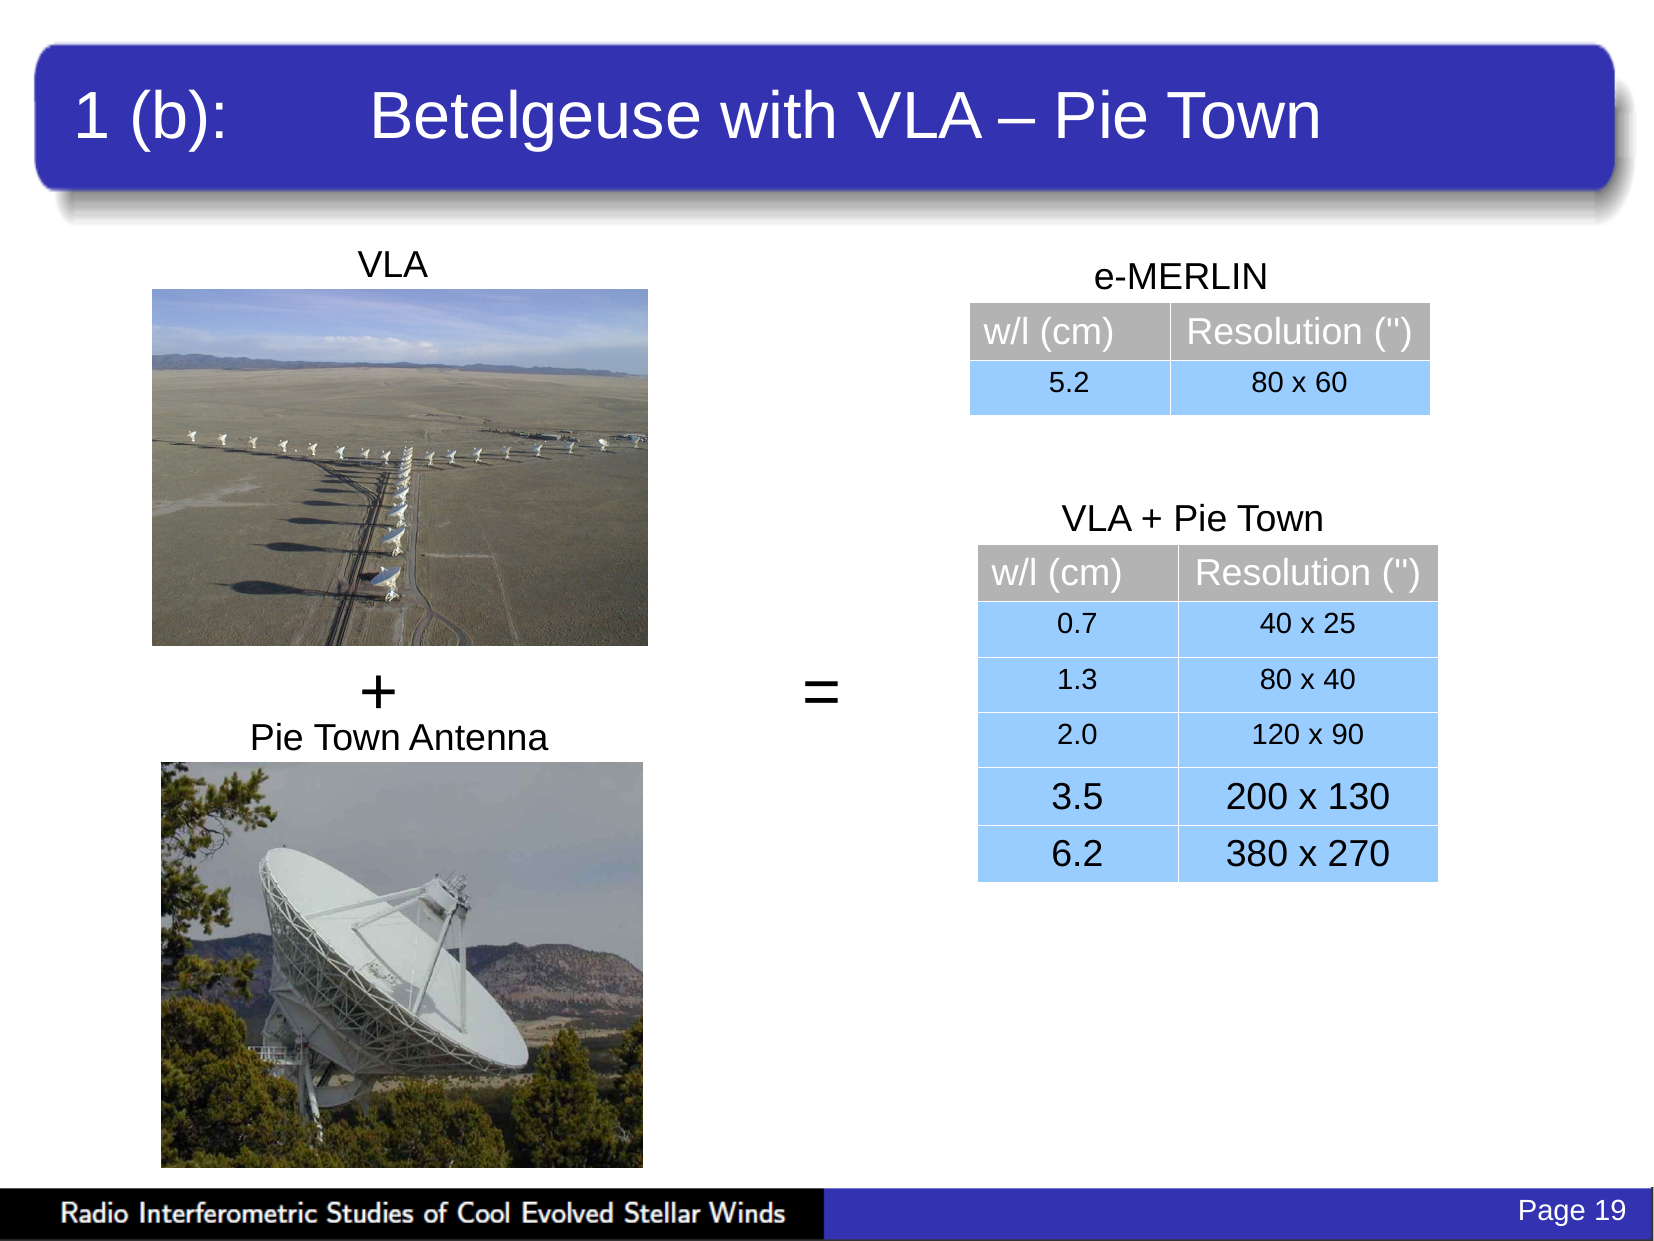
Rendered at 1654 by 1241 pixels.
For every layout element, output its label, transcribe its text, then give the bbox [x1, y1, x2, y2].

picture [0, 1187, 1654, 1241]
table_cell 6.2 [978, 826, 1178, 882]
table_cell 120 x 90 [1179, 713, 1438, 767]
table_cell 3.5 [978, 768, 1178, 825]
table_cell 0.7 [978, 602, 1178, 657]
text_box + = [345, 647, 894, 737]
table_cell 5.2 [970, 361, 1170, 415]
table_header w/l (cm) [978, 545, 1178, 601]
picture [161, 762, 643, 1168]
text_box e-MERLIN [1033, 248, 1329, 305]
picture [23, 29, 1648, 237]
table_cell 2.0 [978, 713, 1178, 767]
text_box VLA [239, 236, 546, 294]
table_header Resolution ('') [1171, 303, 1430, 360]
picture [152, 289, 648, 646]
table_cell 380 x 270 [1179, 826, 1438, 882]
table_cell 80 x 60 [1171, 361, 1430, 415]
table_header w/l (cm) [970, 303, 1170, 360]
table_cell 80 x 40 [1179, 658, 1438, 712]
table_cell 200 x 130 [1179, 768, 1438, 825]
text_box Pie Town Antenna [233, 708, 565, 766]
text_box 1 (b): Betelgeuse with VLA – Pie Town [59, 70, 1595, 236]
text_box Page 19 [814, 1187, 1642, 1235]
table_cell 1.3 [978, 658, 1178, 712]
table_cell 40 x 25 [1179, 602, 1438, 657]
text_box VLA + Pie Town [1045, 490, 1341, 547]
table_header Resolution ('') [1179, 545, 1438, 601]
